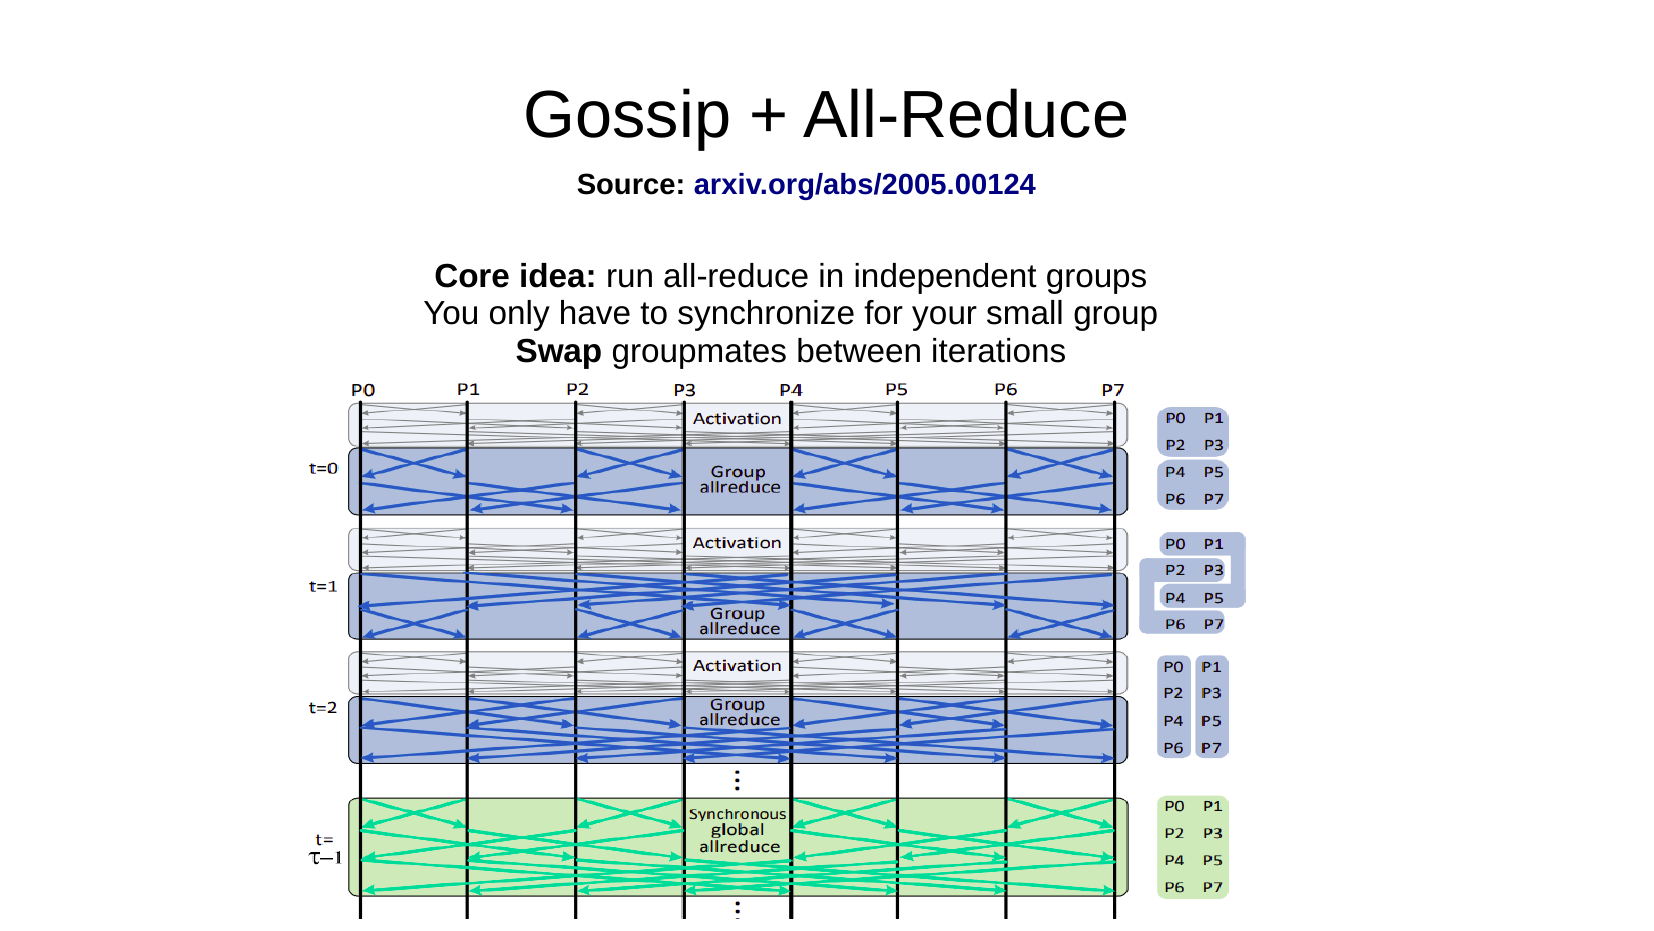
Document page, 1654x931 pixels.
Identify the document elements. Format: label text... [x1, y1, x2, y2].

text_box Core idea: run all-reduce in independent groups You only have to synchronize for your small group Swap groupmates between iterations [367, 250, 1215, 377]
picture [297, 374, 1262, 919]
text_box Source: arxiv.org/abs/2005.00124 [500, 160, 1114, 218]
title Gossip + All-Reduce [82, 37, 1571, 193]
